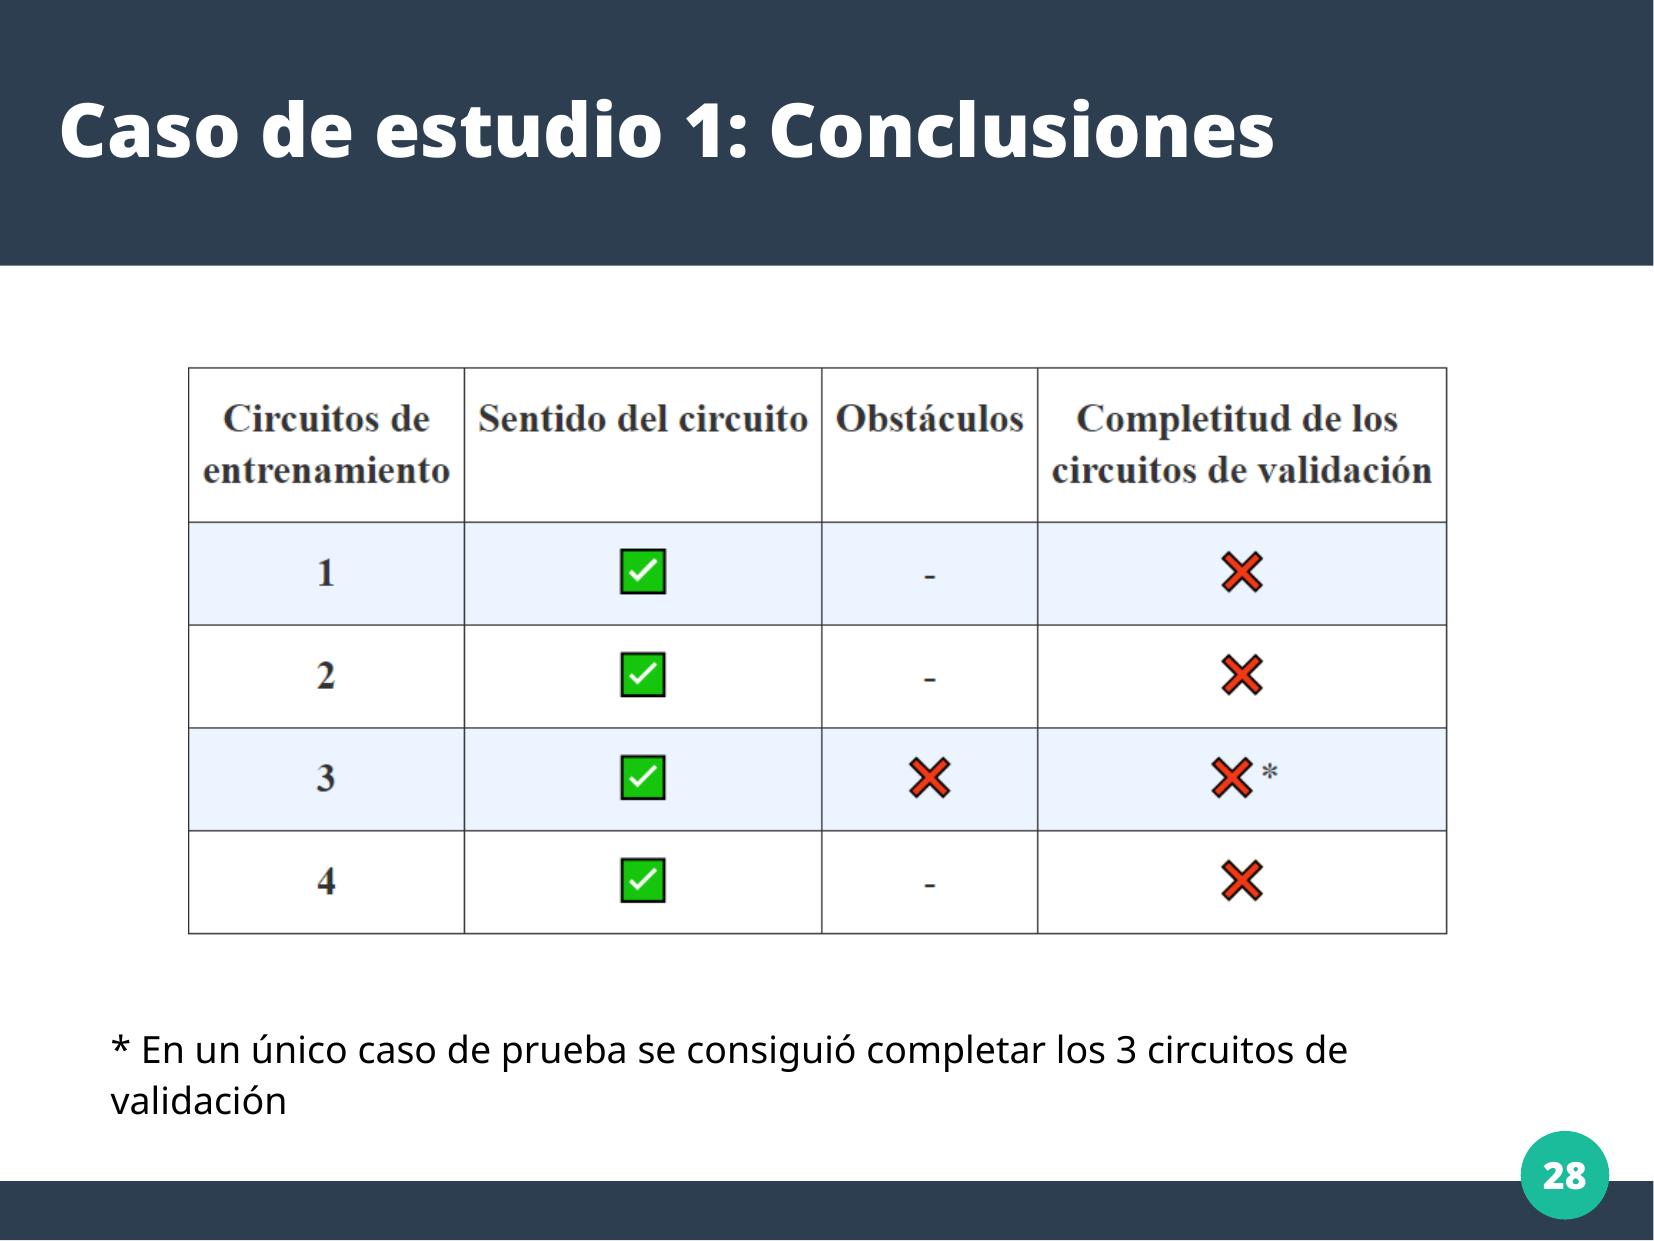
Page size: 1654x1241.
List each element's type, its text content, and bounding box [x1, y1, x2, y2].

title Caso de estudio 1: Conclusiones [59, 49, 1595, 207]
picture [188, 366, 1449, 936]
text_box * En un único caso de prueba se consiguió completar los 3 circuitos de validación [95, 1015, 1394, 1118]
